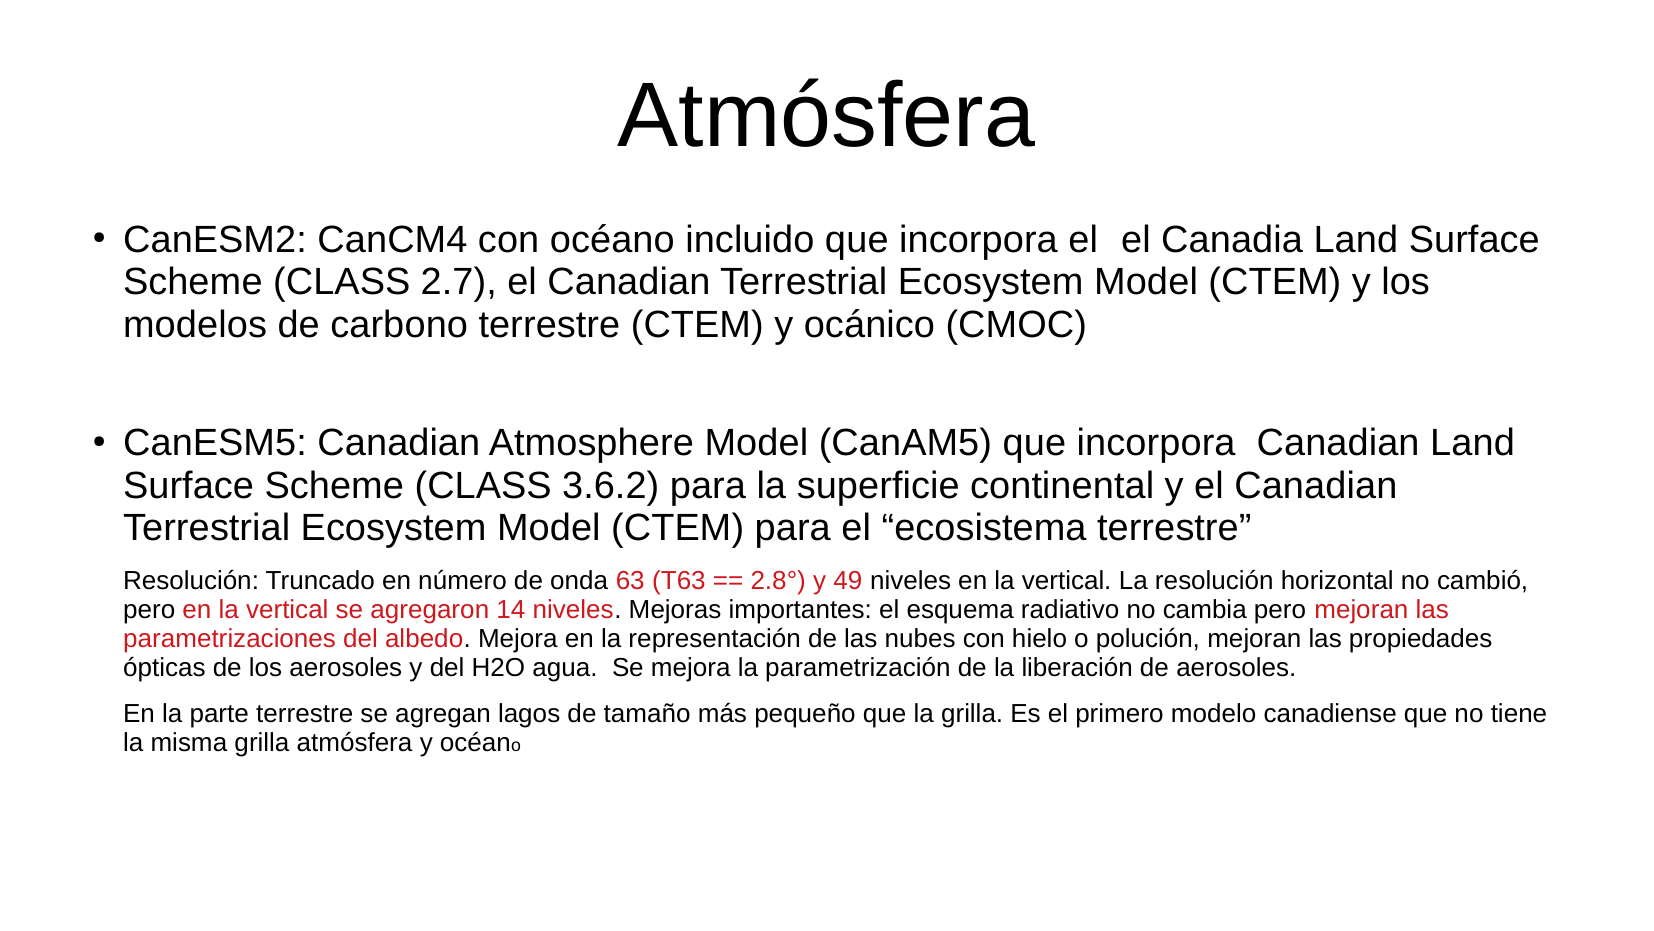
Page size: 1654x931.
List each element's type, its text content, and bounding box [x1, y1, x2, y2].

list CanESM2: CanCM4 con océano incluido que incorpora el el Canadia Land Surface Scheme (CLASS 2.7), el Canadian Terrestrial Ecosystem Model (CTEM) y los modelos de carbono terrestre (CTEM) y ocánico (CMOC) CanESM5: Canadian Atmosphere Model (CanAM5) que incorpora Canadian Land Surface Scheme (CLASS 3.6.2) para la superficie continental y el Canadian Terrestrial Ecosystem Model (CTEM) para el “ecosistema terrestre” Resolución: Truncado en número de onda 63 (T63 == 2.8°) y 49 niveles en la vertical. La resolución horizontal no cambió, pero en la vertical se agregaron 14 niveles. Mejoras importantes: el esquema radiativo no cambia pero mejoran las parametrizaciones del albedo. Mejora en la representación de las nubes con hielo o polución, mejoran las propiedades ópticas de los aerosoles y del H2O agua. Se mejora la parametrización de la liberación de aerosoles. En la parte terrestre se agregan lagos de tamaño más pequeño que la grilla. Es el primero modelo canadiense que no tiene la misma grilla atmósfera y océano [82, 217, 1571, 758]
title Atmósfera [82, 37, 1571, 193]
